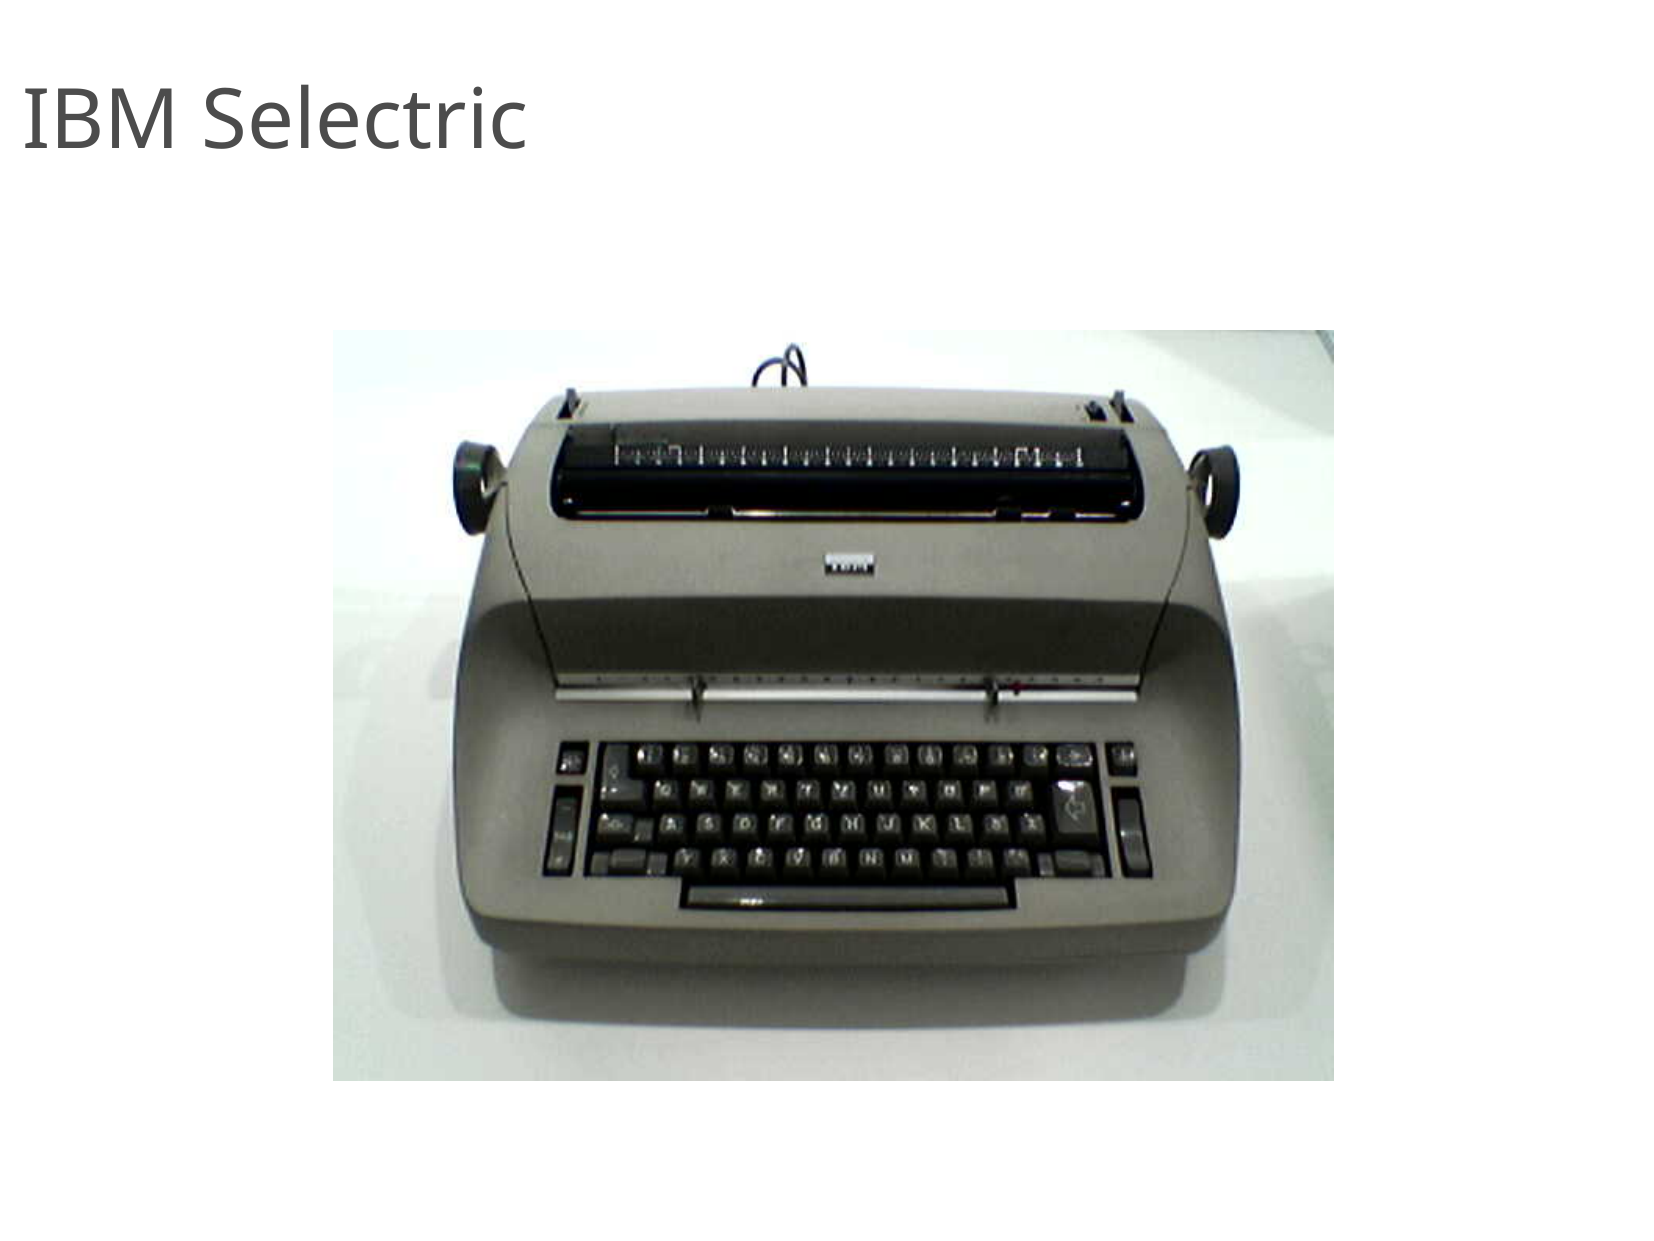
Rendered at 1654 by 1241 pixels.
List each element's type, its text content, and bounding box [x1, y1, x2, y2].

title IBM Selectric [22, 26, 1654, 205]
picture [333, 330, 1334, 1081]
